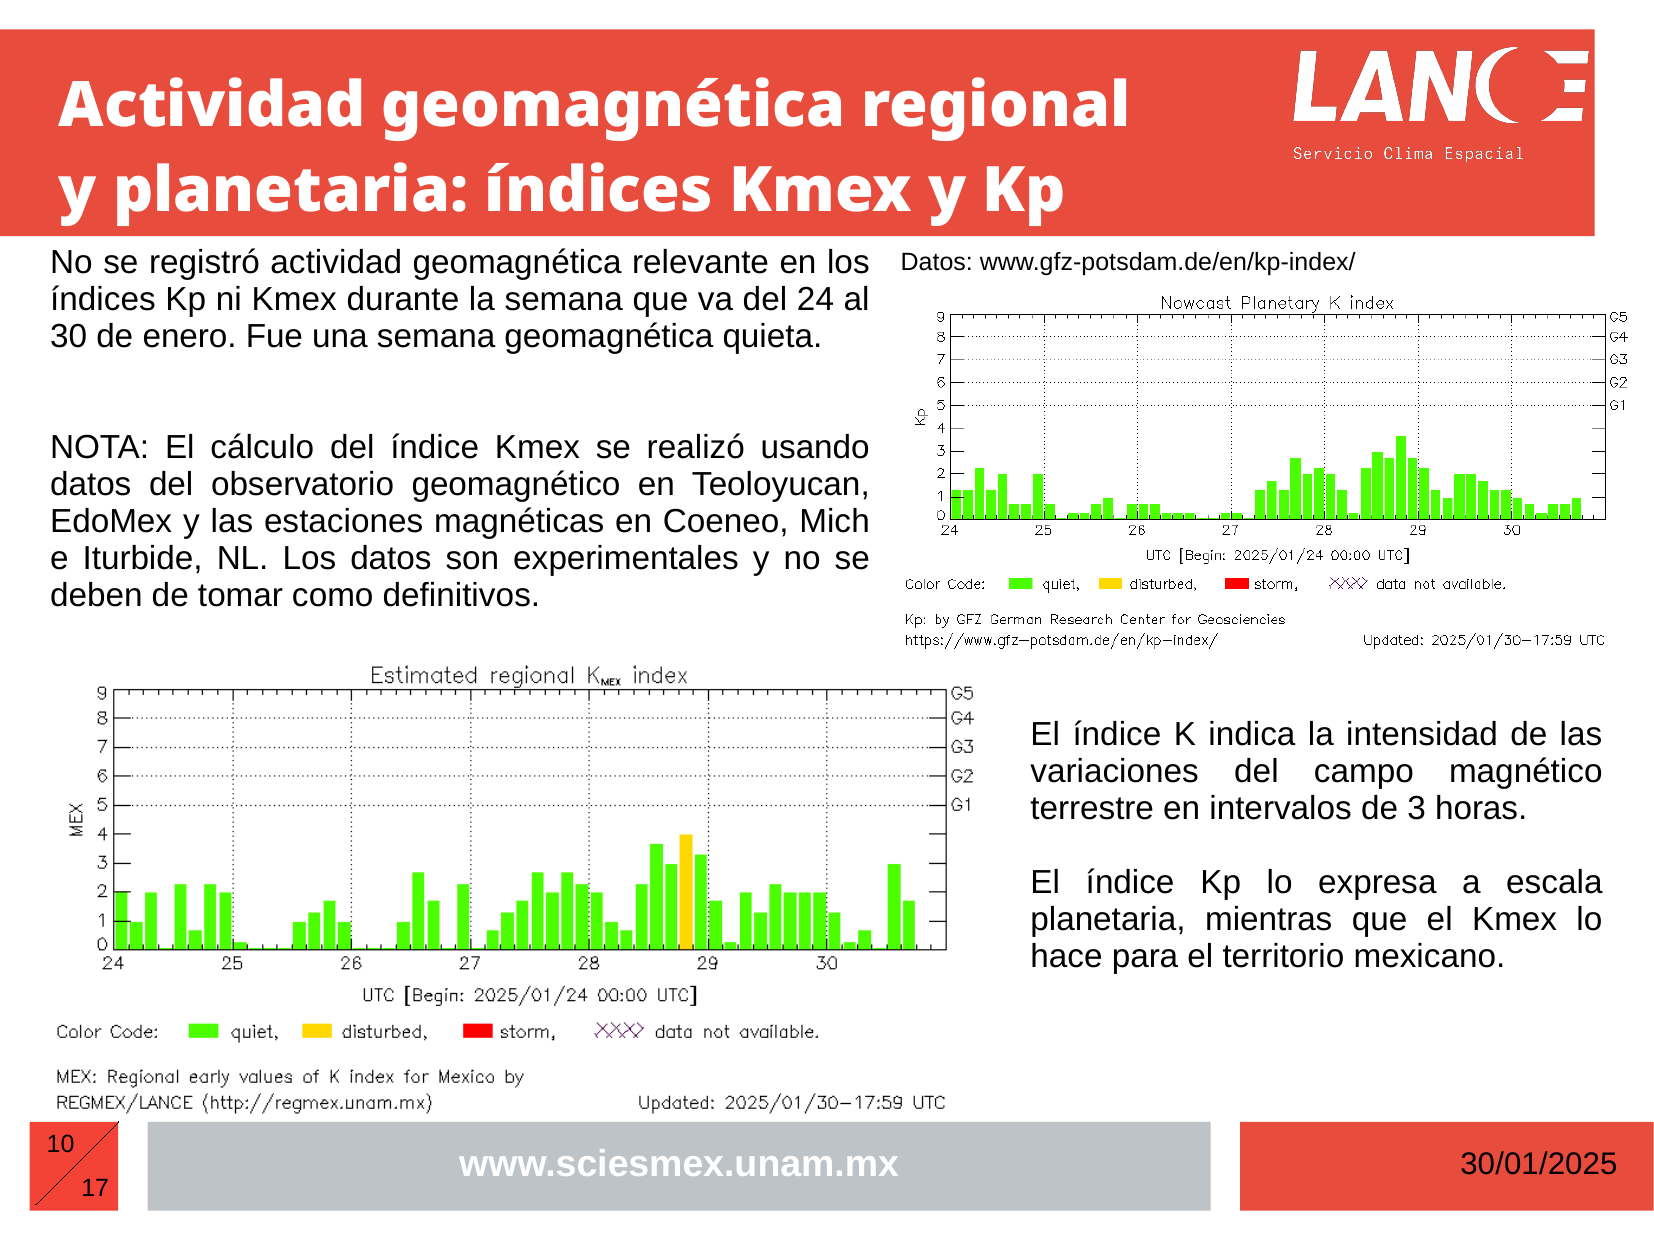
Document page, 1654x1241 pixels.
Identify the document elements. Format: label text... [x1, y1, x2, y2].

text_box 17 [35, 1151, 125, 1209]
text_box Datos: www.gfz-potsdam.de/en/kp-index/ [886, 240, 1654, 284]
picture [1293, 47, 1589, 162]
text_box El índice K indica la intensidad de las variaciones del campo magnético terrestre en intervalos de 3 horas. El índice Kp lo expresa a escala planetaria, mientras que el Kmex lo hace para el territorio mexicano. [1015, 707, 1619, 1052]
text_box www.sciesmex.unam.mx [153, 1121, 1205, 1205]
text_box <número> [31, 1121, 176, 1170]
text_box No se registró actividad geomagnética relevante en los índices Kp ni Kmex durante la semana que va del 24 al 30 de enero. Fue una semana geomagnética quieta. NOTA: El cálculo del índice Kmex se realizó usando datos del observatorio geomagnético en Teoloyucan, EdoMex y las estaciones magnéticas en Coeneo, Mich e Iturbide, NL. Los datos son experimentales y no se deben de tomar como definitivos. [35, 236, 886, 770]
title Actividad geomagnética regional y planetaria: índices Kmex y Kp [59, 58, 1312, 207]
text_box 30/01/2025 [1424, 1121, 1654, 1205]
picture [47, 277, 1642, 1116]
